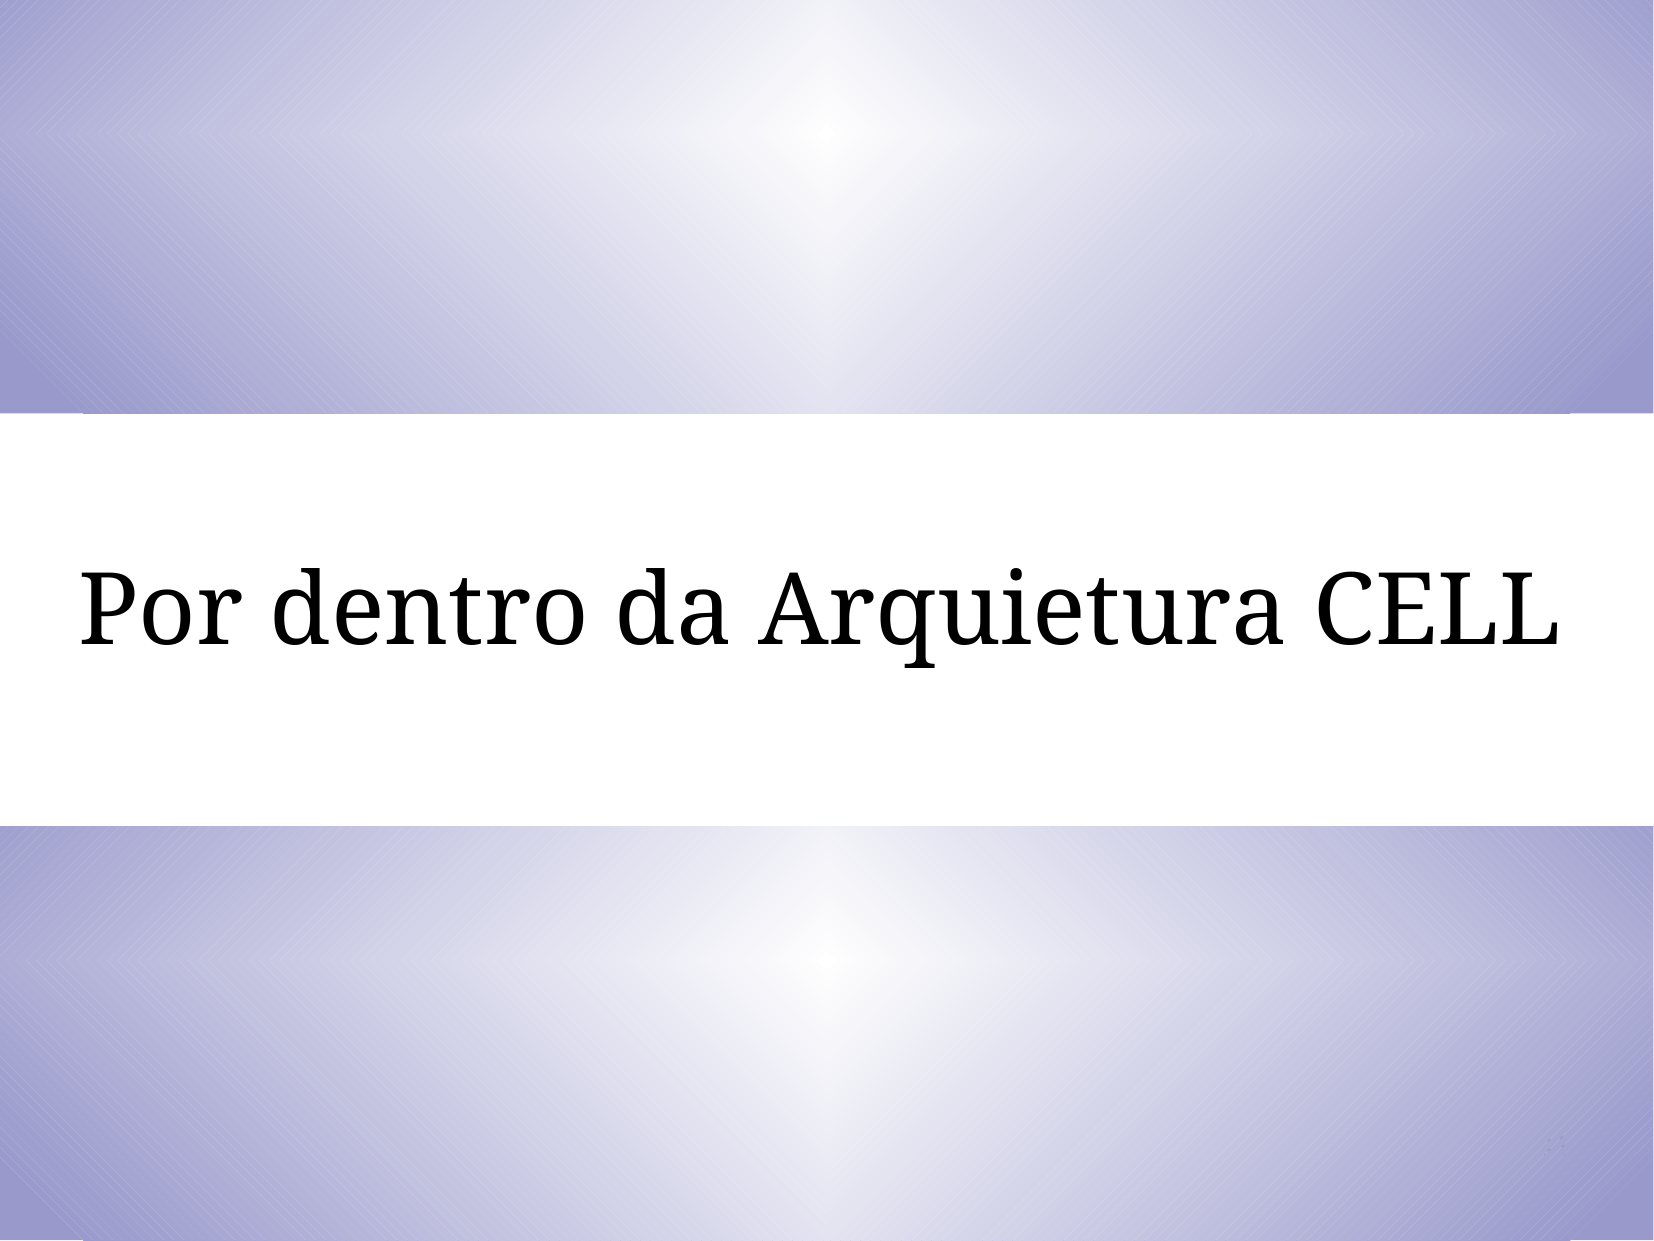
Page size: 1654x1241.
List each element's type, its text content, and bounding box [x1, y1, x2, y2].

title Por dentro da Arquietura CELL [76, 501, 1565, 710]
